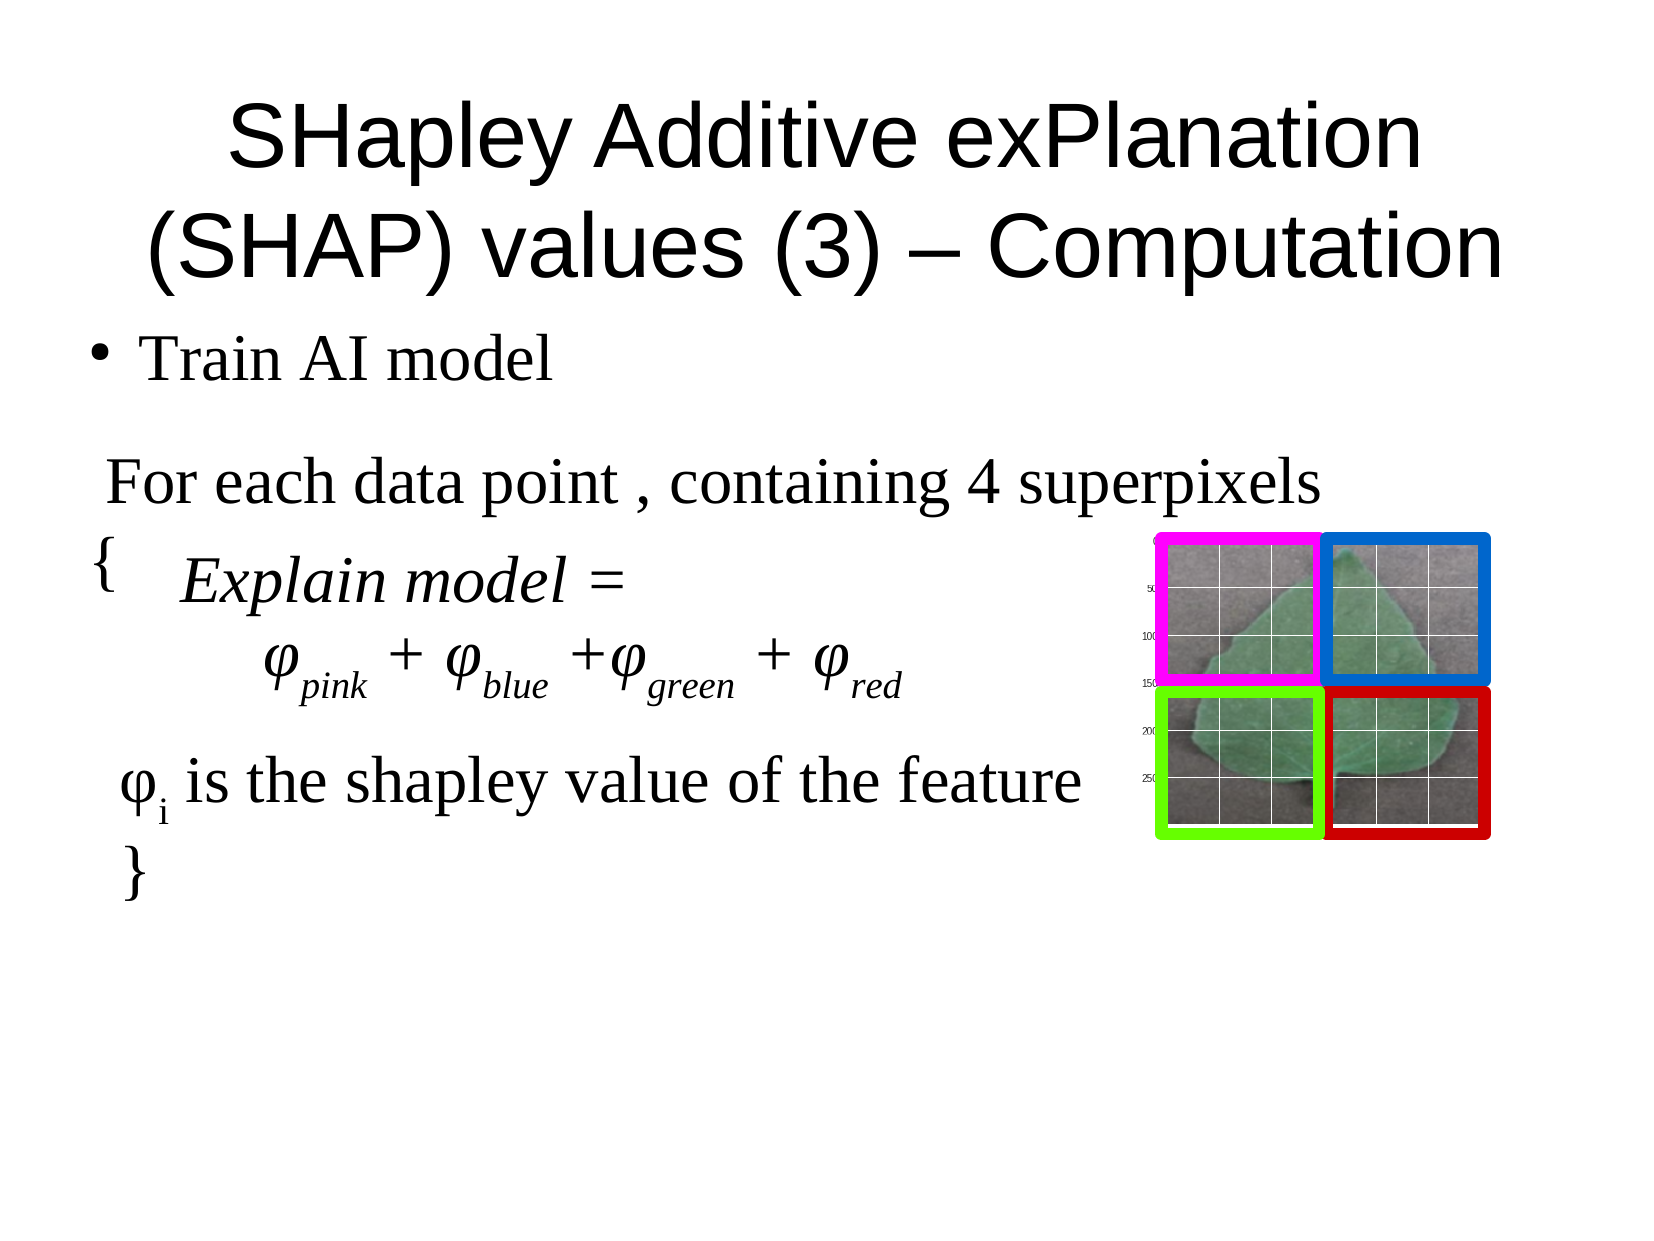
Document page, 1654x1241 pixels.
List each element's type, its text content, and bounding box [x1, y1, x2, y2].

picture [1333, 698, 1478, 828]
title SHapley Additive exPlanation (SHAP) values (3) – Computation [113, 66, 1540, 306]
picture [1168, 698, 1313, 828]
text_box φi is the shapley value of the feature } [105, 735, 1561, 1021]
list Train AI model For each data point , containing 4 superpixels { [88, 313, 1577, 1194]
text_box Explain model = φpink + φblue +φgreen + φred [180, 543, 1111, 708]
picture [1333, 545, 1478, 674]
picture [1134, 530, 1486, 846]
picture [1168, 545, 1313, 674]
